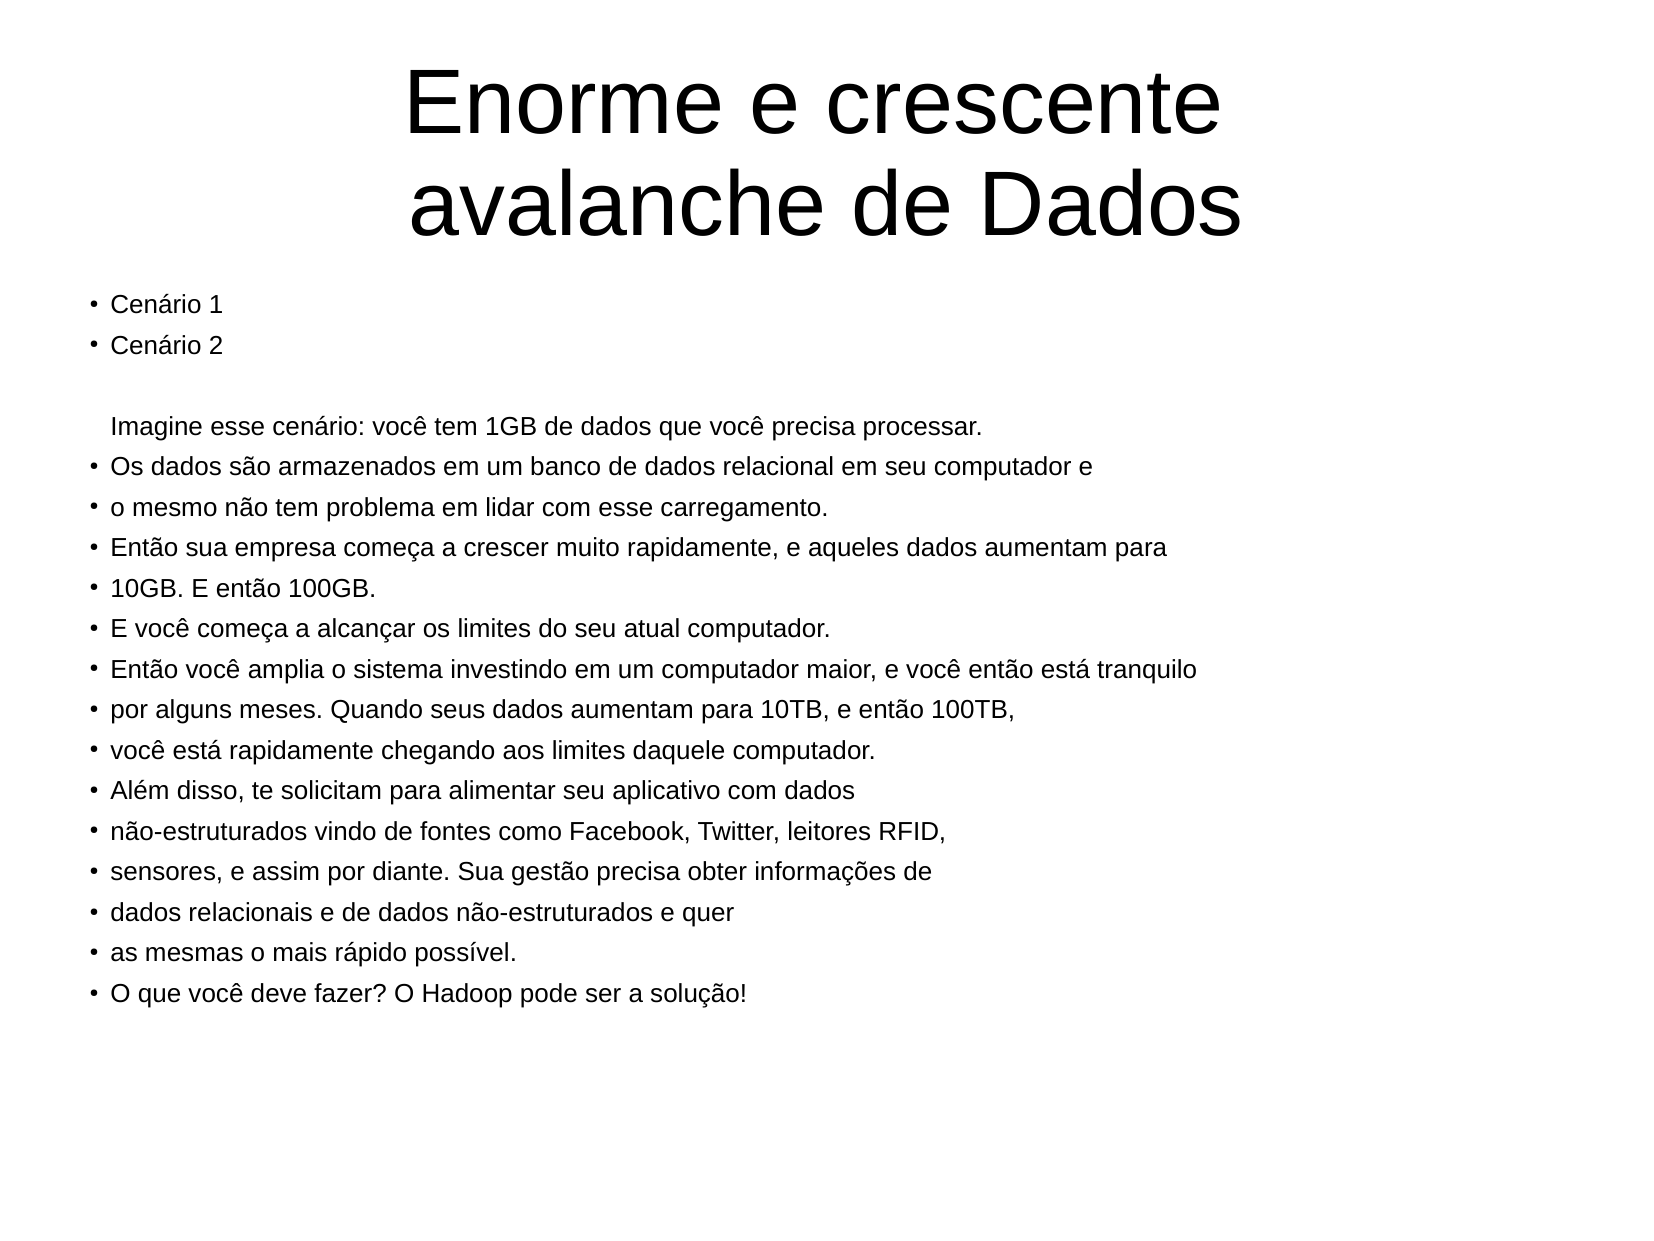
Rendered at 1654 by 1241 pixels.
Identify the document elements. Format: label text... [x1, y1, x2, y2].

list Cenário 1 Cenário 2 Imagine esse cenário: você tem 1GB de dados que você precisa processar. Os dados são armazenados em um banco de dados relacional em seu computador e o mesmo não tem problema em lidar com esse carregamento. Então sua empresa começa a crescer muito rapidamente, e aqueles dados aumentam para 10GB. E então 100GB. E você começa a alcançar os limites do seu atual computador. Então você amplia o sistema investindo em um computador maior, e você então está tranquilo por alguns meses. Quando seus dados aumentam para 10TB, e então 100TB, você está rapidamente chegando aos limites daquele computador. Além disso, te solicitam para alimentar seu aplicativo com dados não-estruturados vindo de fontes como Facebook, Twitter, leitores RFID, sensores, e assim por diante. Sua gestão precisa obter informações de dados relacionais e de dados não-estruturados e quer as mesmas o mais rápido possível. O que você deve fazer? O Hadoop pode ser a solução! [82, 290, 1571, 1010]
title Enorme e crescente avalanche de Dados [82, 49, 1571, 257]
